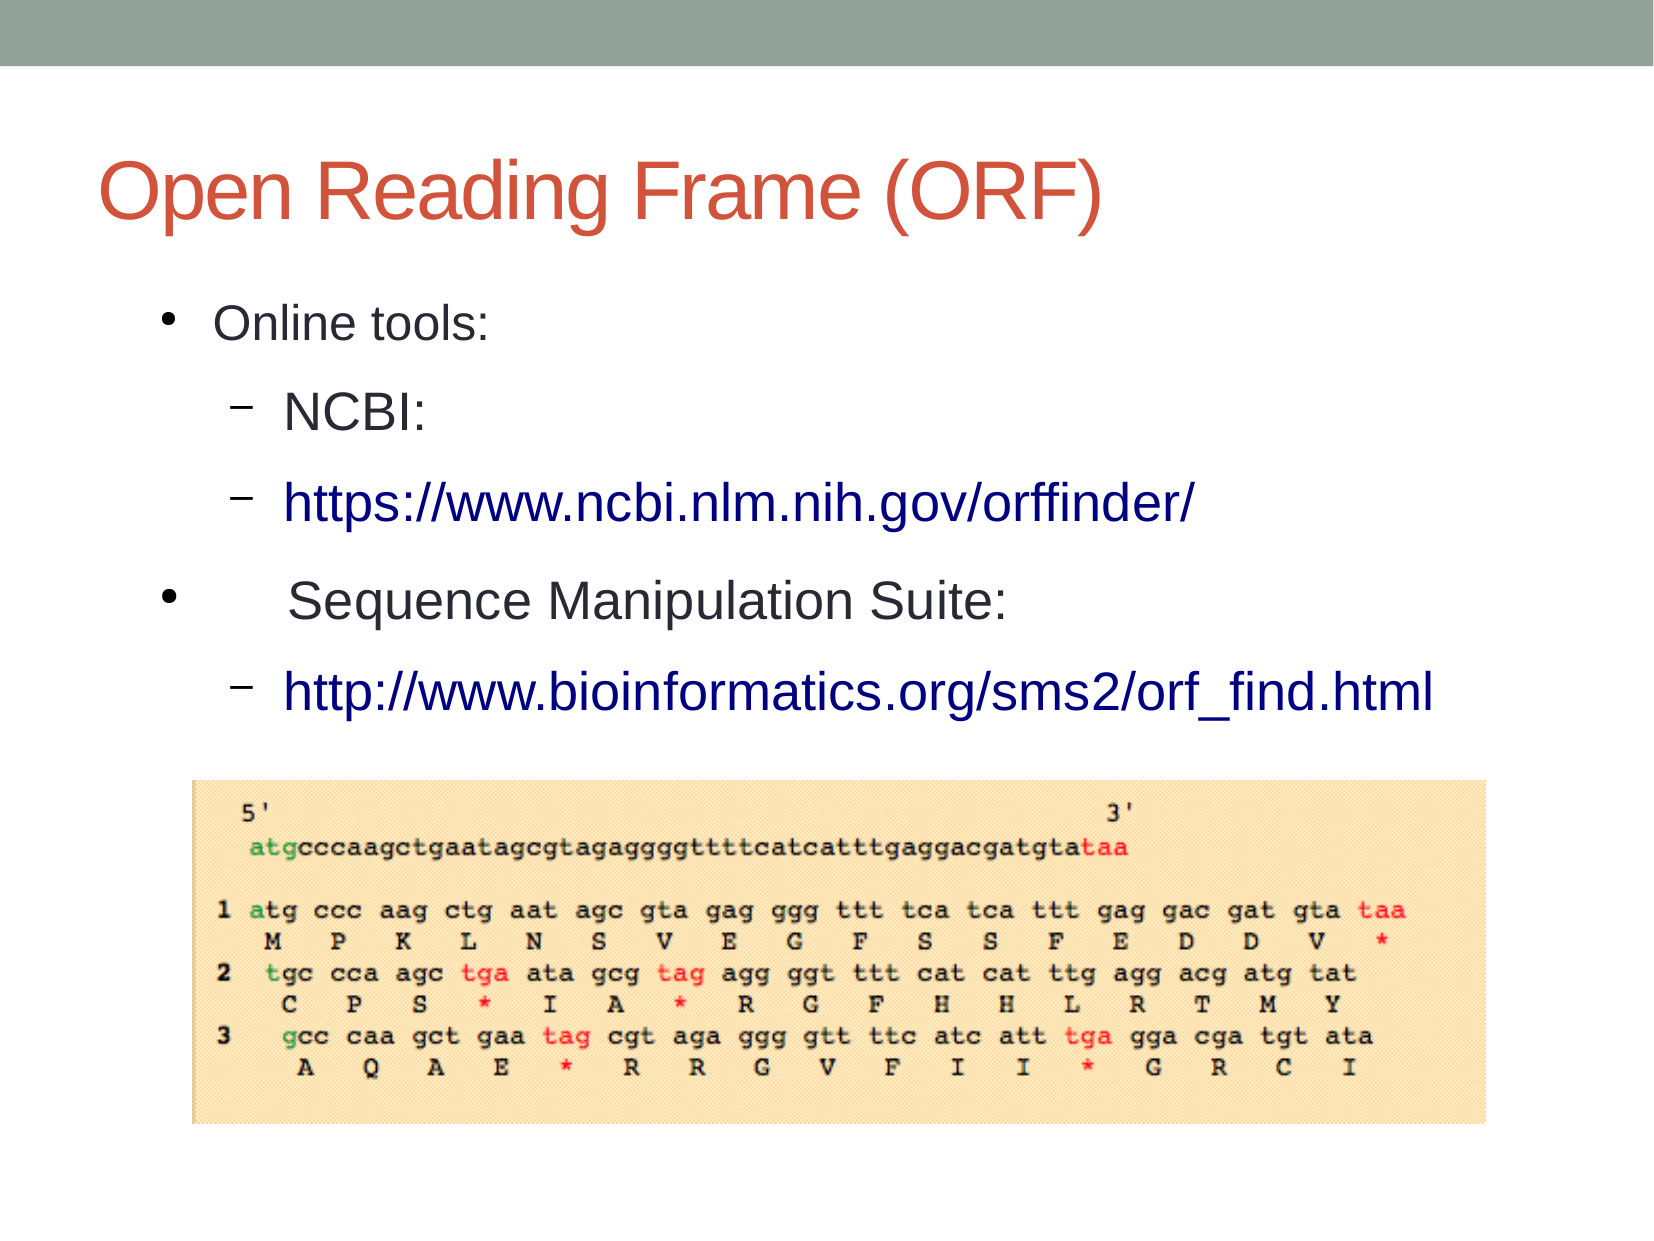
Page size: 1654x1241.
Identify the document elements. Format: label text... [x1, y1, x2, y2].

picture [192, 1010, 1486, 1241]
title Open Reading Frame (ORF) [82, 96, 1571, 276]
list Online tools: NCBI: https://www.ncbi.nlm.nih.gov/orffinder/ Sequence Manipulation Suite: http://www.bioinformatics.org/sms2/orf_find.html [141, 290, 1630, 1010]
